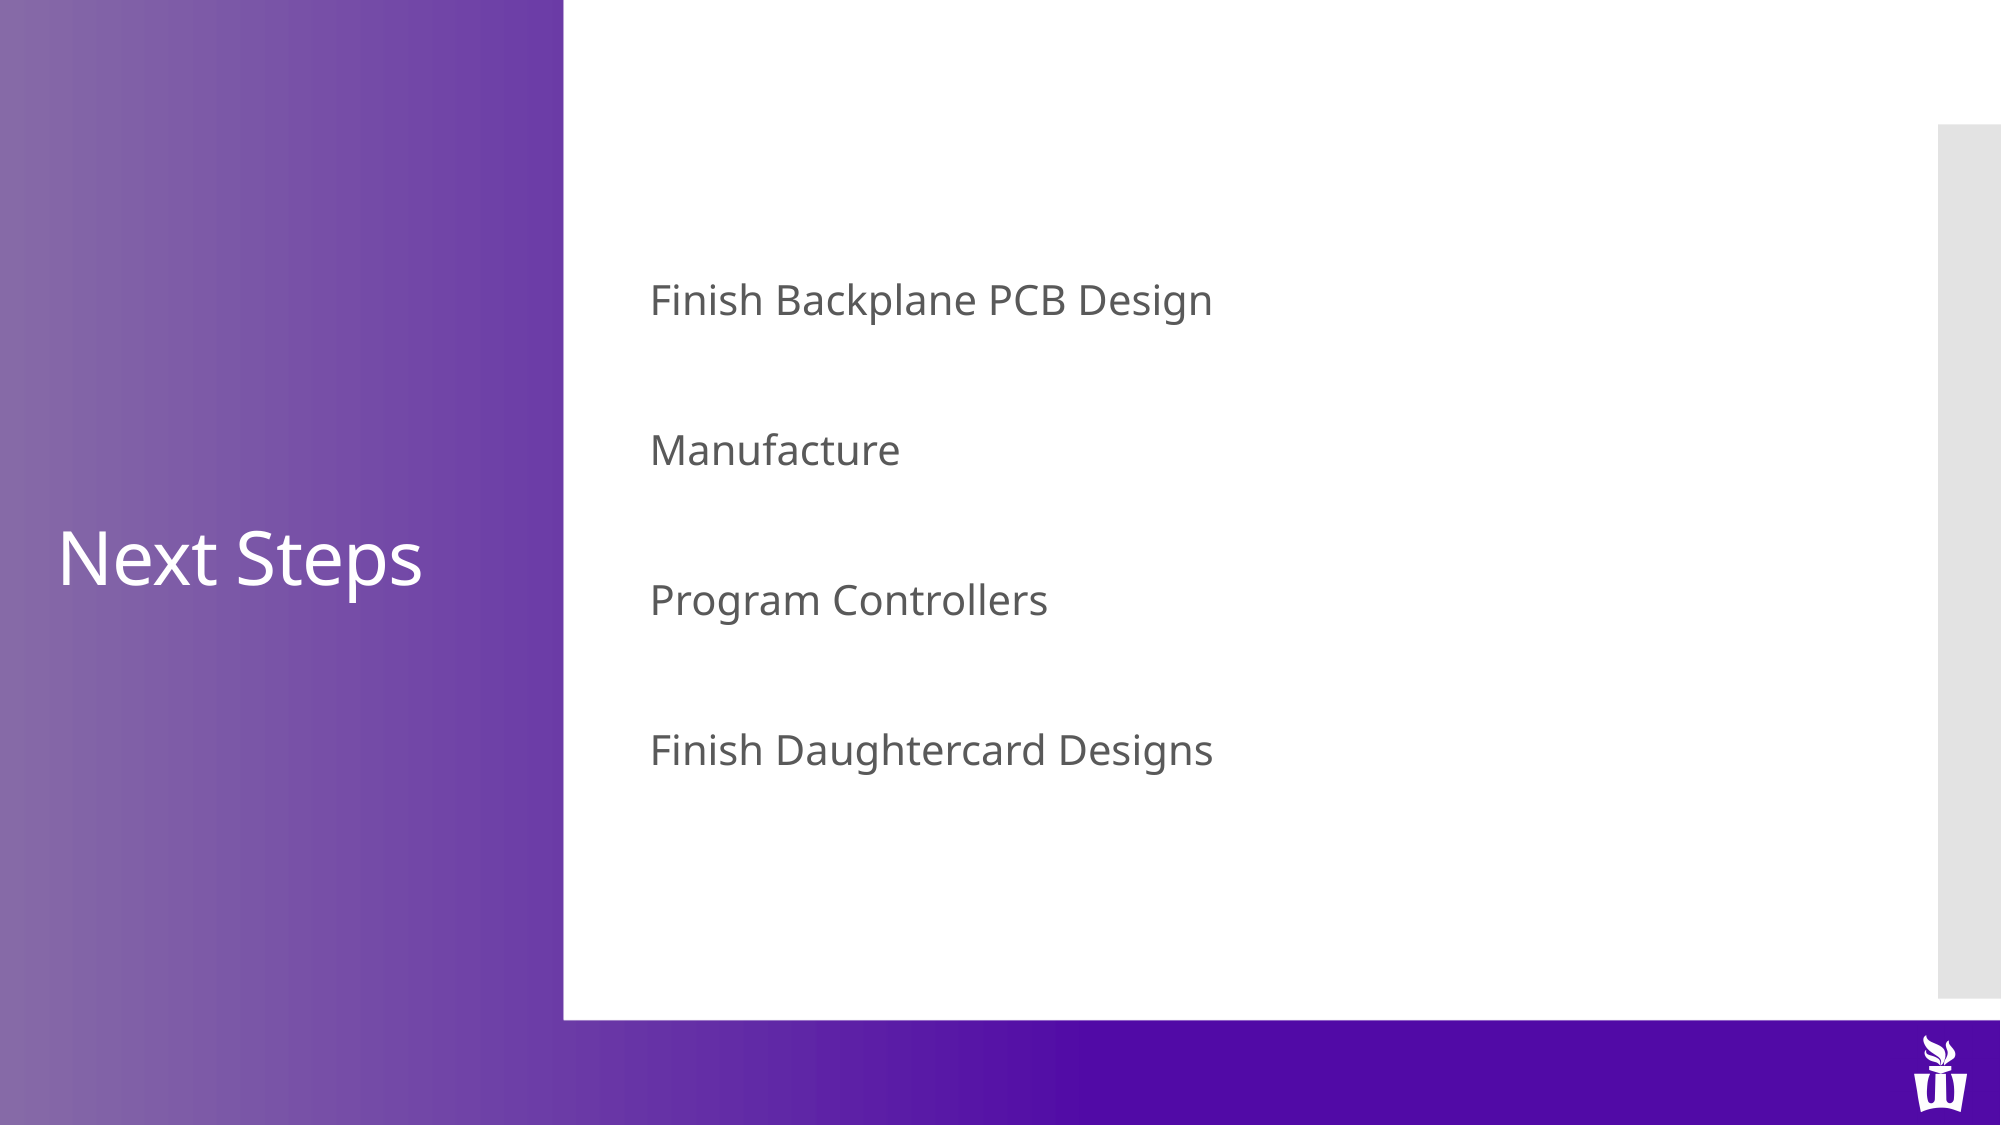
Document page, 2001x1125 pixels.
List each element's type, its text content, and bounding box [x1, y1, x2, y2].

text_box Finish Backplane PCB Design Manufacture Program Controllers Finish Daughtercard Designs [634, 141, 1835, 982]
picture [0, 0, 2000, 1125]
text_box Next Steps [41, 184, 525, 939]
